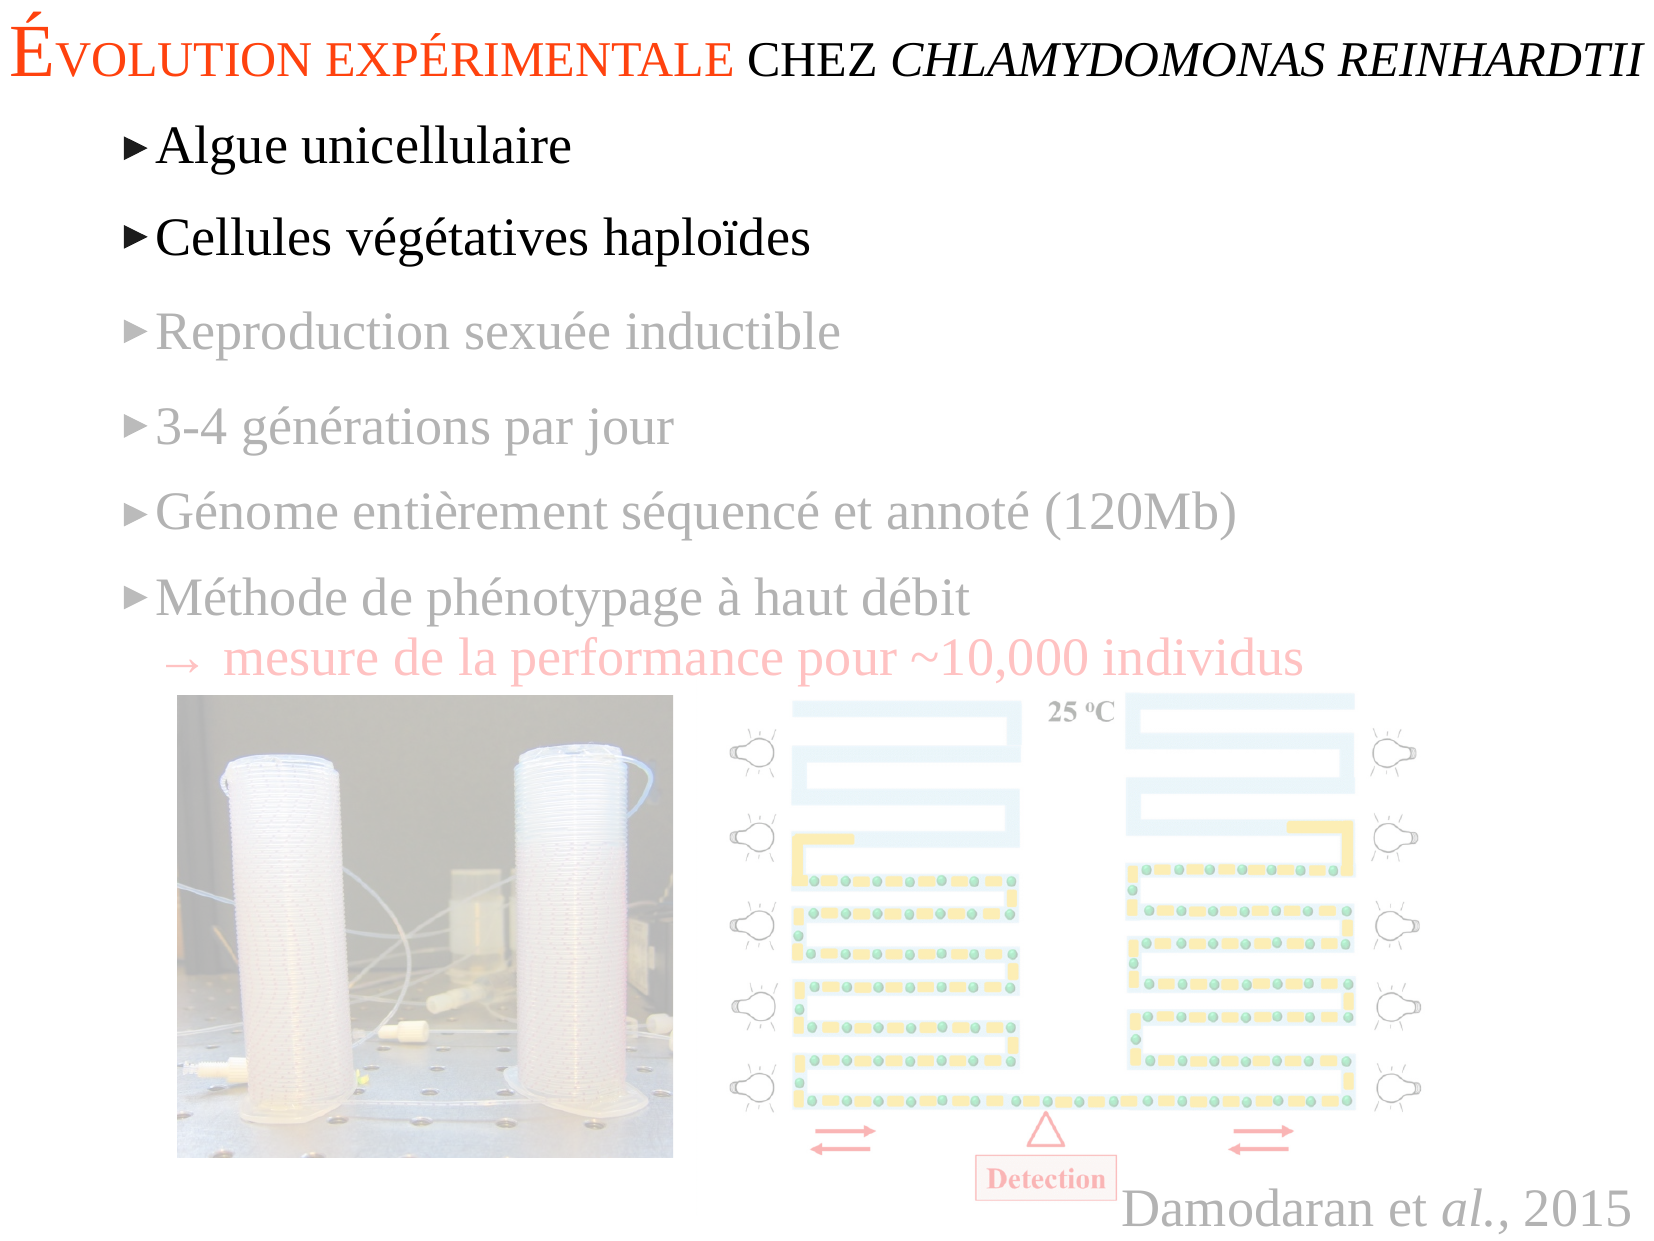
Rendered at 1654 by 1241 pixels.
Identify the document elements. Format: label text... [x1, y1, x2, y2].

text_box [123, 225, 148, 249]
text_box ÉVOLUTION EXPÉRIMENTALE CHEZ CHLAMYDOMONAS REINHARDTII [0, 2, 1654, 101]
text_box Algue unicellulaire [140, 107, 588, 183]
text_box [123, 136, 148, 161]
text_box [41, 271, 1648, 1241]
text_box Cellules végétatives haploïdes [140, 199, 827, 271]
